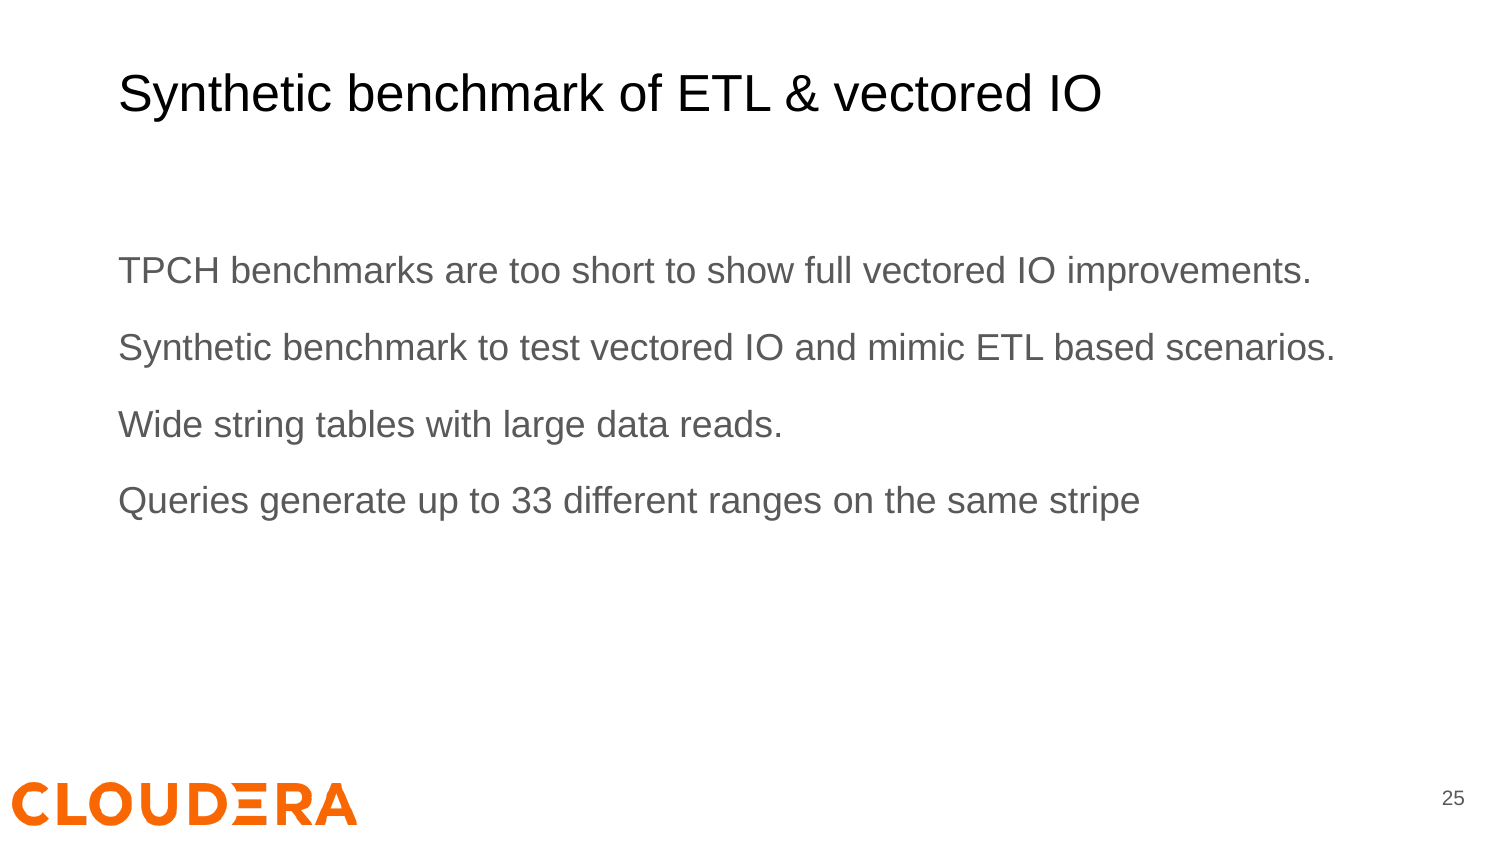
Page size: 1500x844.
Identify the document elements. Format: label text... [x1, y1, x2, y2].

picture [12, 740, 357, 826]
title Synthetic benchmark of ETL & vectored IO [103, 44, 1397, 208]
list TPCH benchmarks are too short to show full vectored IO improvements. Synthetic benchmark to test vectored IO and mimic ETL based scenarios. Wide string tables with large data reads. Queries generate up to 33 different ranges on the same stripe [103, 224, 1397, 760]
slide_number <number> [1389, 764, 1480, 830]
